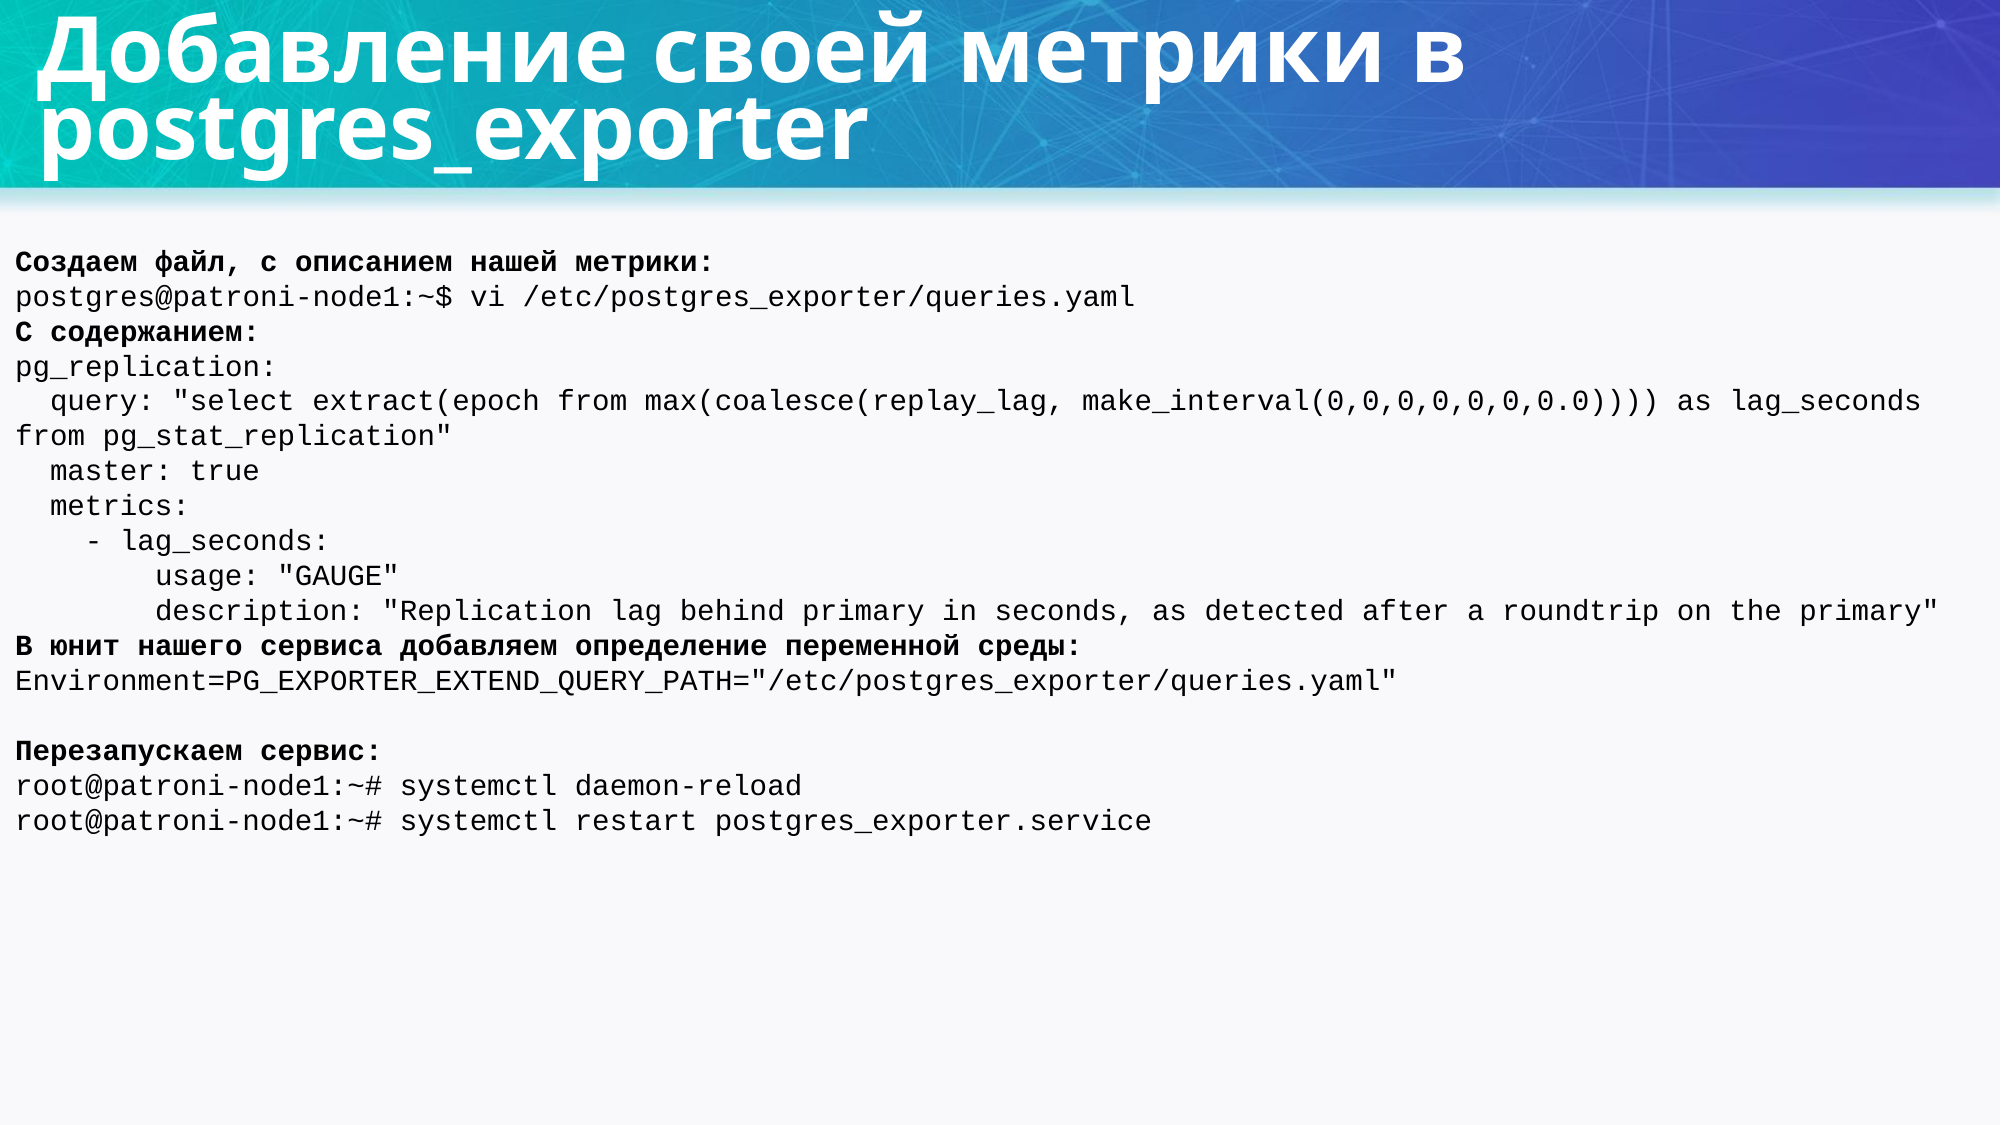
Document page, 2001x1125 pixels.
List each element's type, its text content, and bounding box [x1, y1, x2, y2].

text_box Добавление своей метрики в postgres_exporter [37, 57, 1988, 140]
text_box Создаем файл, с описанием нашей метрики: postgres@patroni-node1:~$ vi /etc/postgres_exporter/queries.yaml С содержанием: pg_replication: query: "select extract(epoch from max(coalesce(replay_lag, make_interval(0,0,0,0,0,0,0.0)))) as lag_seconds from pg_stat_replication" master: true metrics: - lag_seconds: usage: "GAUGE" description: "Replication lag behind primary in seconds, as detected after a roundtrip on the primary" В юнит нашего сервиса добавляем определение переменной среды: Environment=PG_EXPORTER_EXTEND_QUERY_PATH="/etc/postgres_exporter/queries.yaml" Перезапускаем сервис: root@patroni-node1:~# systemctl daemon-reload root@patroni-node1:~# systemctl restart postgres_exporter.service [0, 191, 1996, 957]
picture [0, 0, 2000, 1125]
